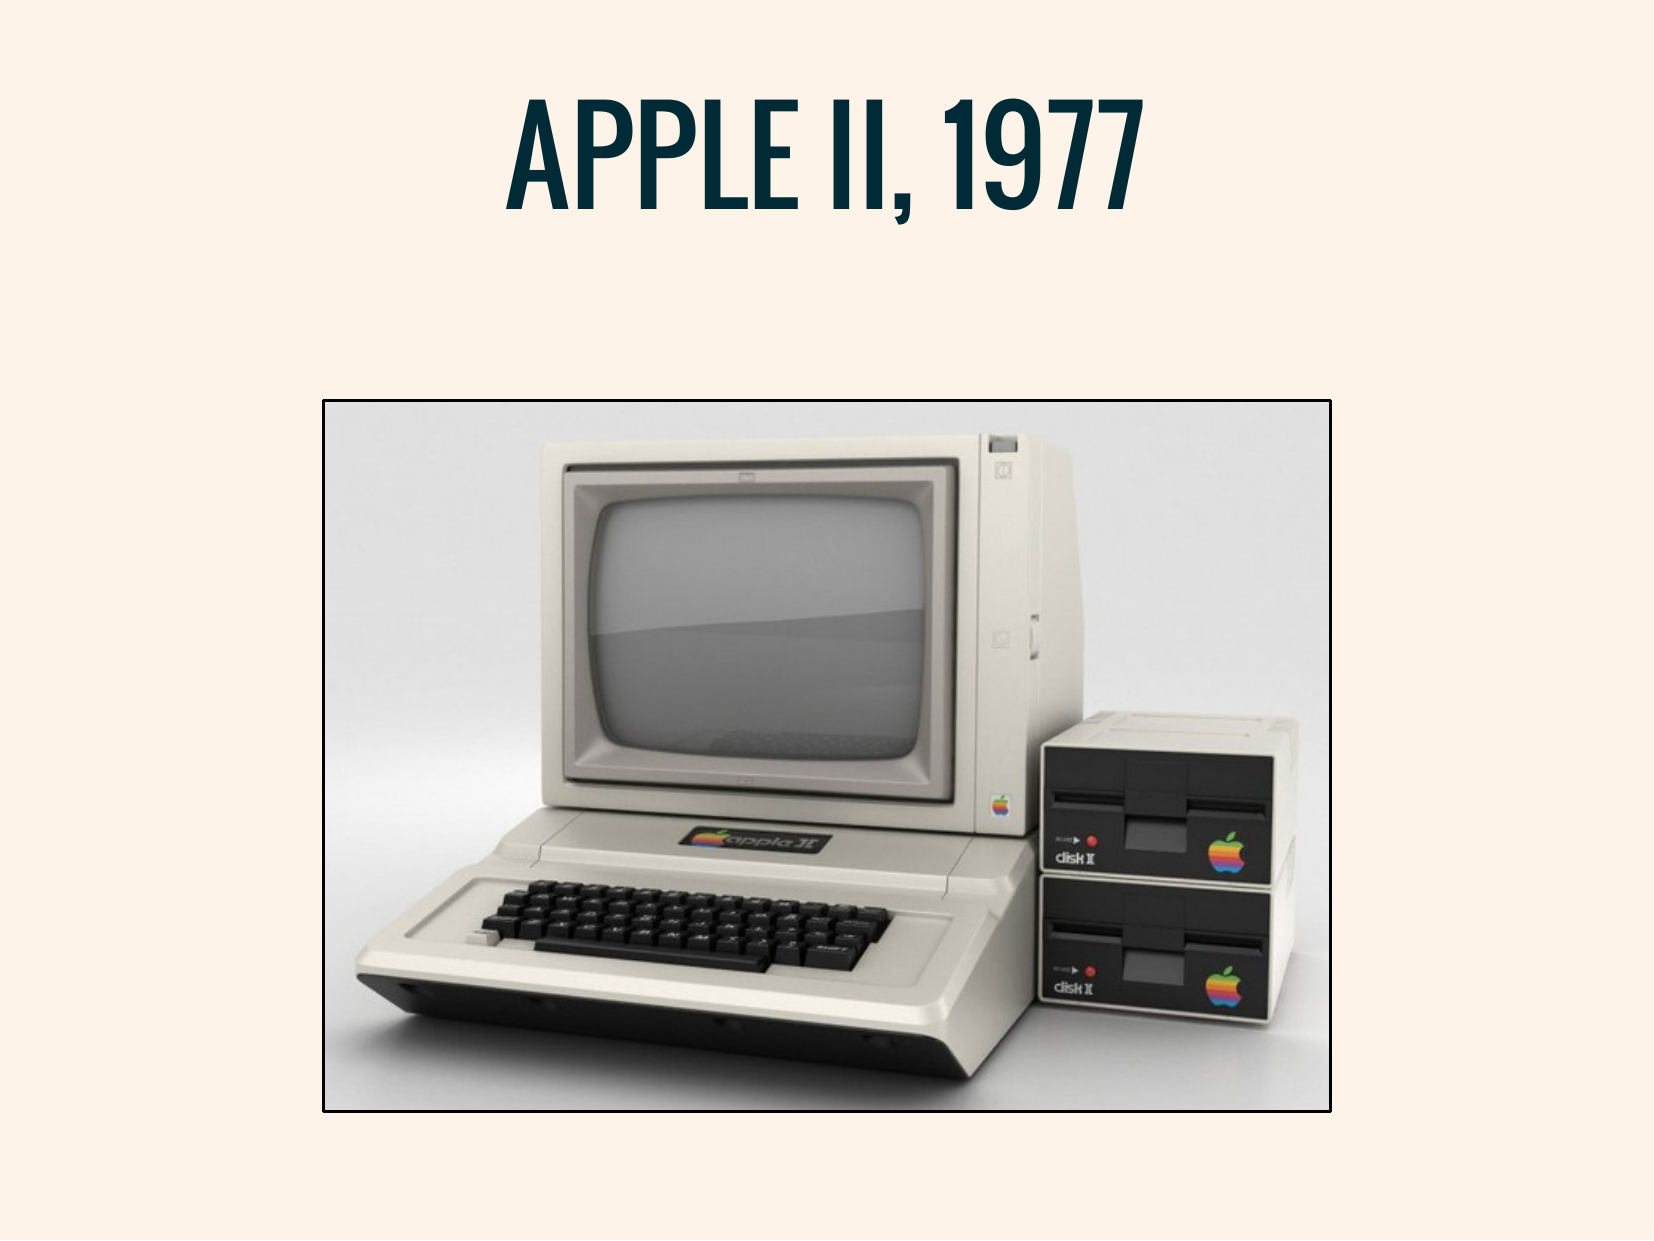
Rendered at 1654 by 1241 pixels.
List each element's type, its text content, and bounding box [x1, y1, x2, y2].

picture [324, 401, 1329, 1111]
title Apple II, 1977 [82, 49, 1571, 257]
